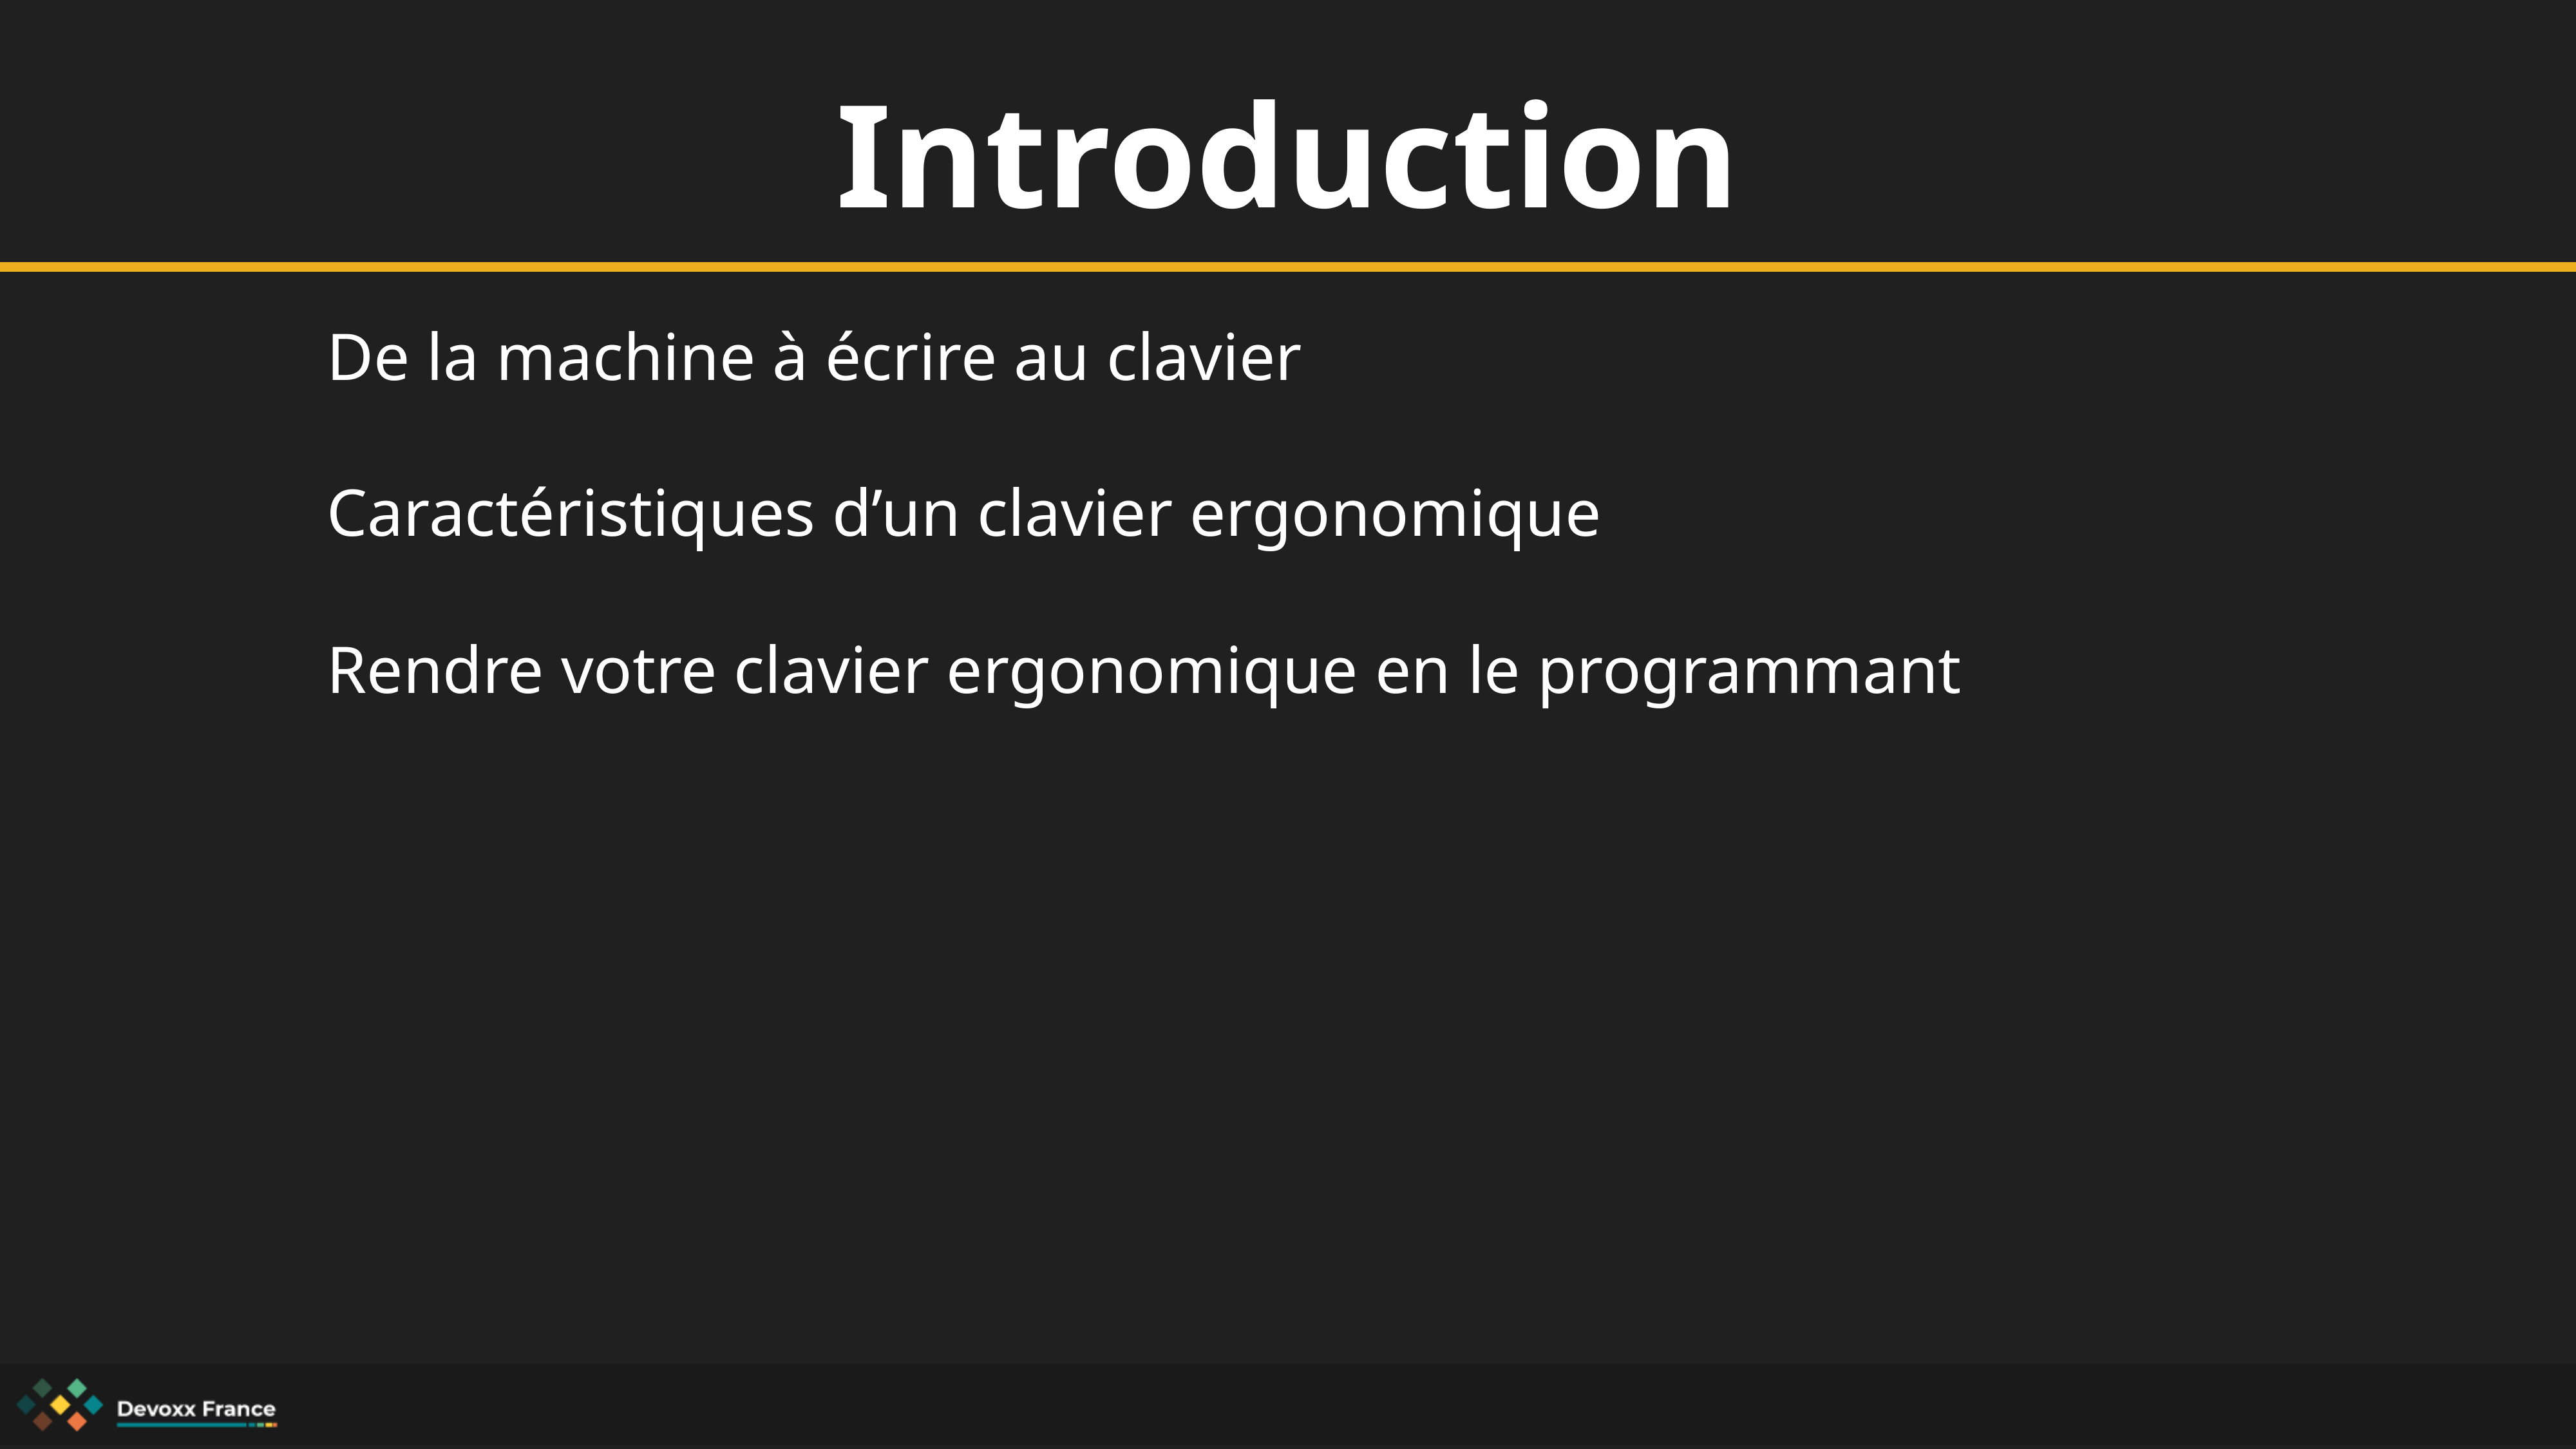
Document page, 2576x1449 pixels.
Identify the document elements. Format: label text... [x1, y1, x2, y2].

text_box Introduction [510, 14, 2066, 287]
picture [0, 1364, 2576, 1445]
text_box De la machine à écrire au clavier Caractéristiques d’un clavier ergonomique Rendre votre clavier ergonomique en le programmant [317, 310, 2307, 1326]
